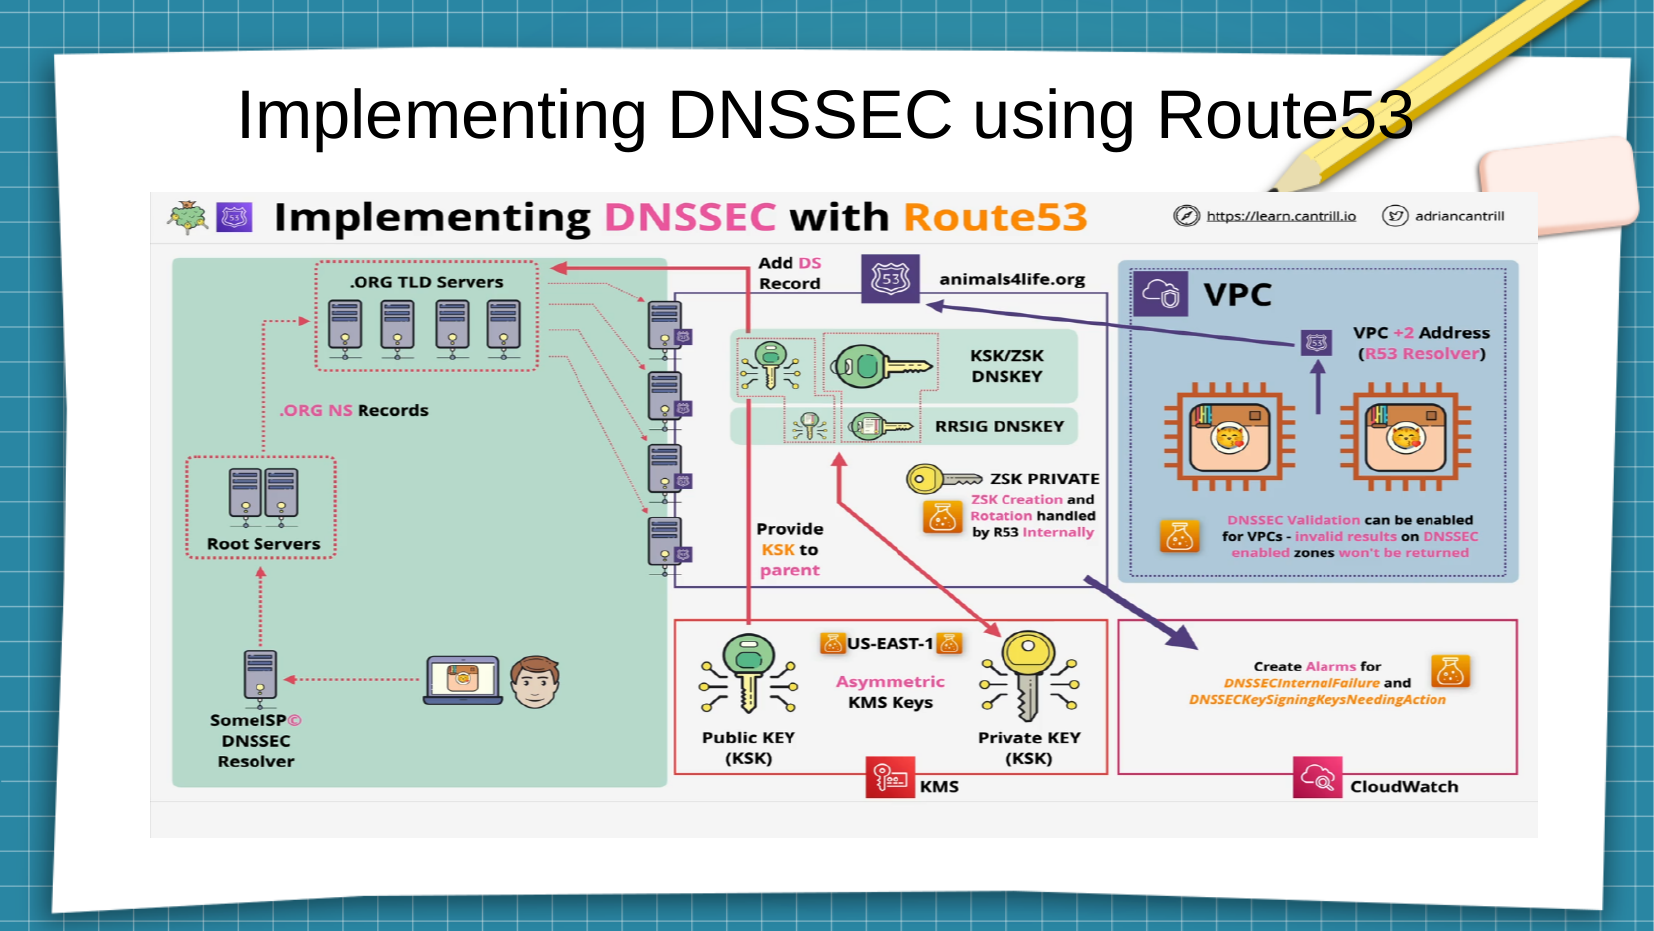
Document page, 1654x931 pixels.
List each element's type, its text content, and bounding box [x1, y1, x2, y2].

picture [0, 0, 1654, 931]
title Implementing DNSSEC using Route53 [82, 37, 1571, 193]
